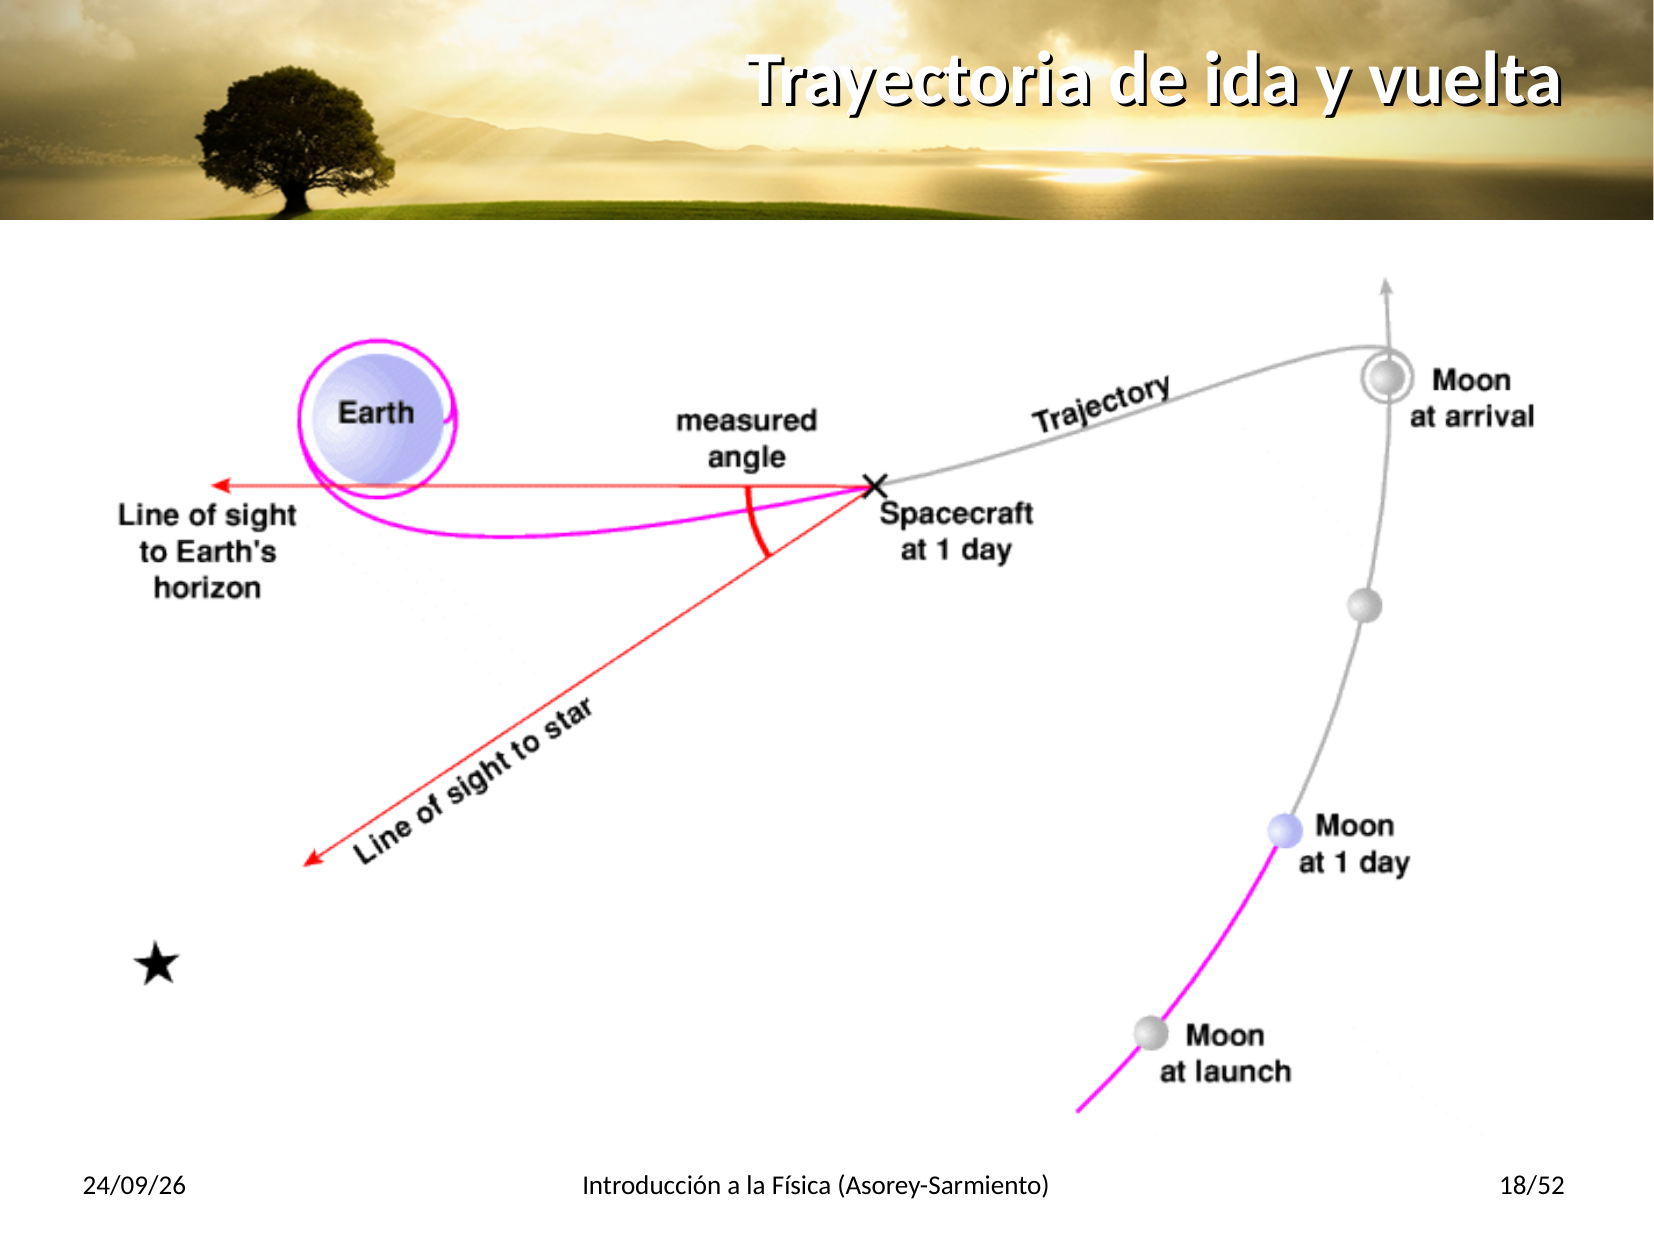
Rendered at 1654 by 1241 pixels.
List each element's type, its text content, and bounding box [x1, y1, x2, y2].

picture [0, 0, 1654, 220]
picture [93, 254, 1560, 1141]
title Trayectoria de ida y vuelta [75, 19, 1564, 151]
